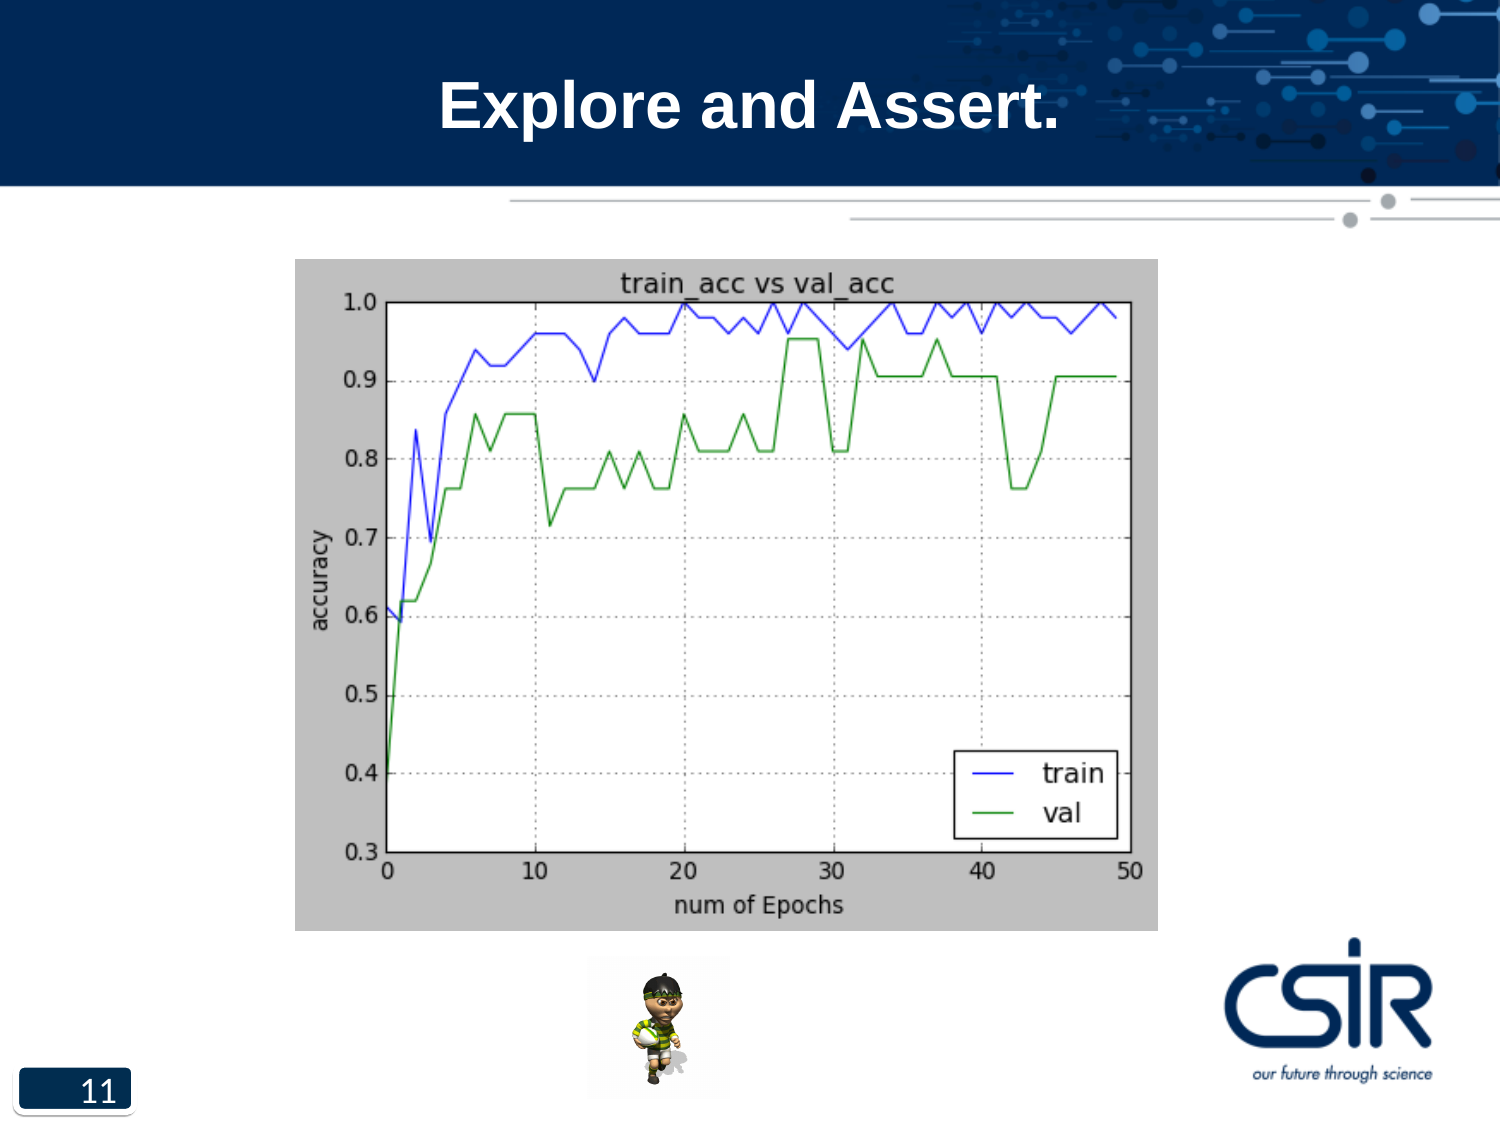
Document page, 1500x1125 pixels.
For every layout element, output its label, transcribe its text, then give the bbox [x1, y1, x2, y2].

picture [0, 0, 1500, 1125]
title Explore and Assert. [75, 44, 1425, 166]
